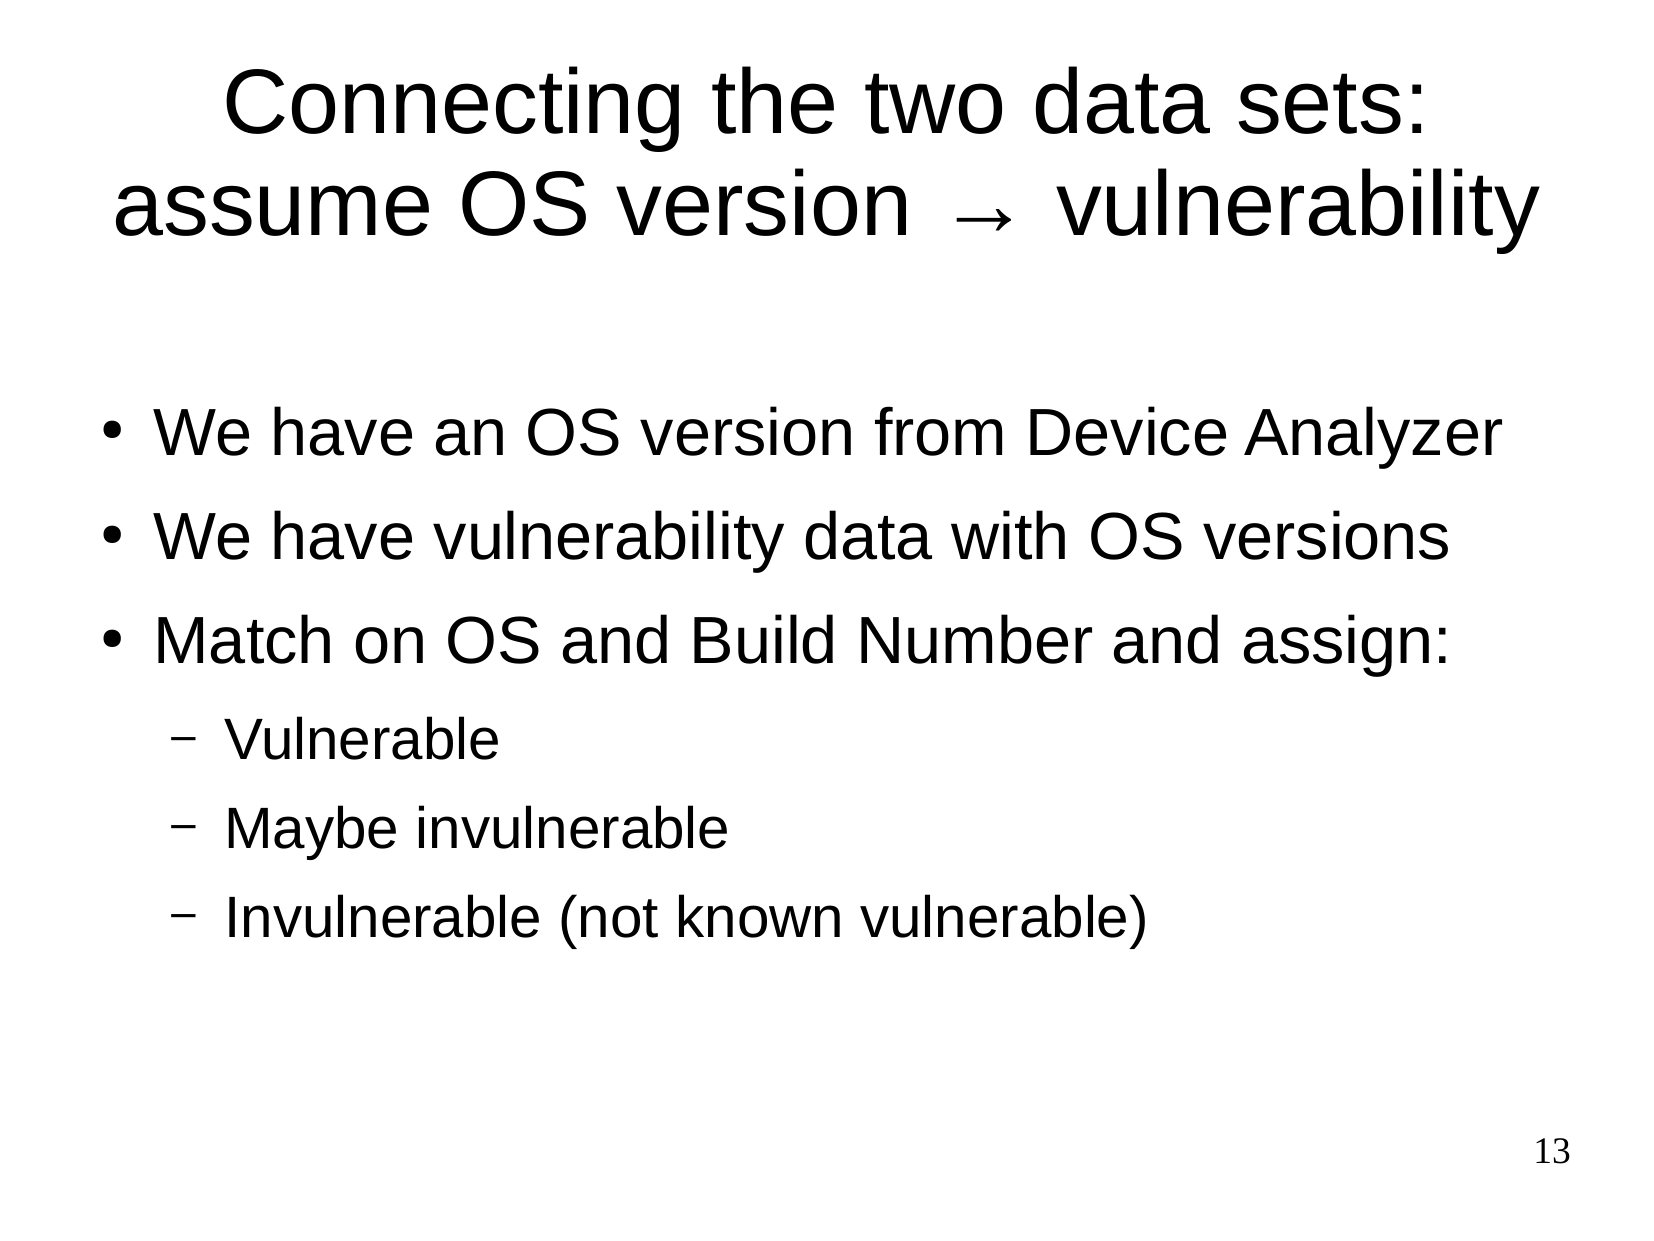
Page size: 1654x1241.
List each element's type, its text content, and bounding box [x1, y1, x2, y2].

list We have an OS version from Device Analyzer We have vulnerability data with OS versions Match on OS and Build Number and assign: Vulnerable Maybe invulnerable Invulnerable (not known vulnerable) [82, 290, 1571, 1109]
title Connecting the two data sets: assume OS version → vulnerability [82, 49, 1571, 257]
